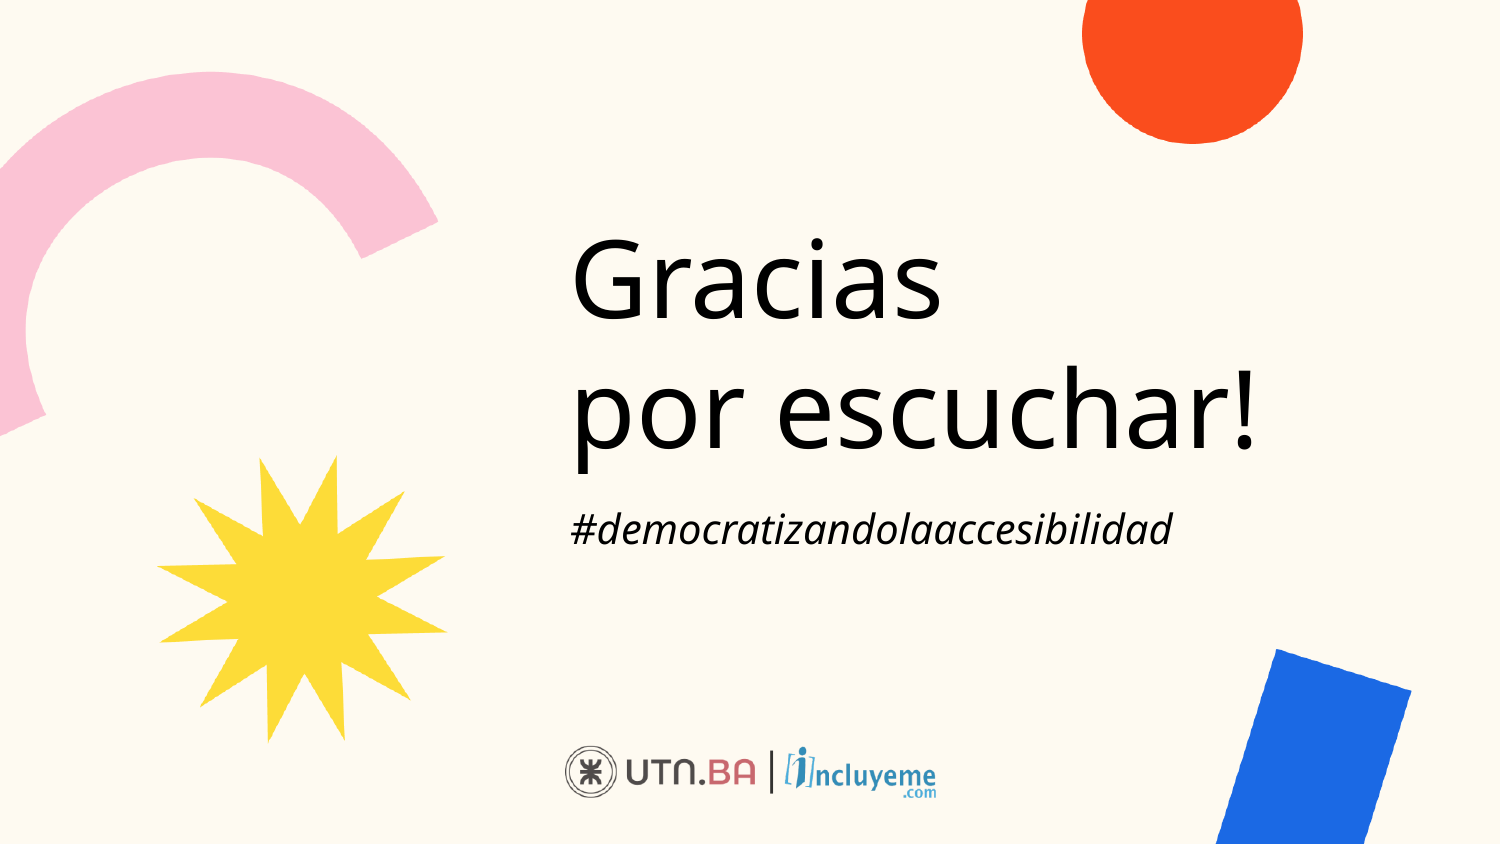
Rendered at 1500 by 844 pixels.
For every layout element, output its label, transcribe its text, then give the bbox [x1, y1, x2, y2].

picture [0, 0, 1500, 844]
text_box Gracias por escuchar! [554, 195, 1500, 486]
text_box #democratizandolaaccesibilidad [554, 488, 1440, 569]
